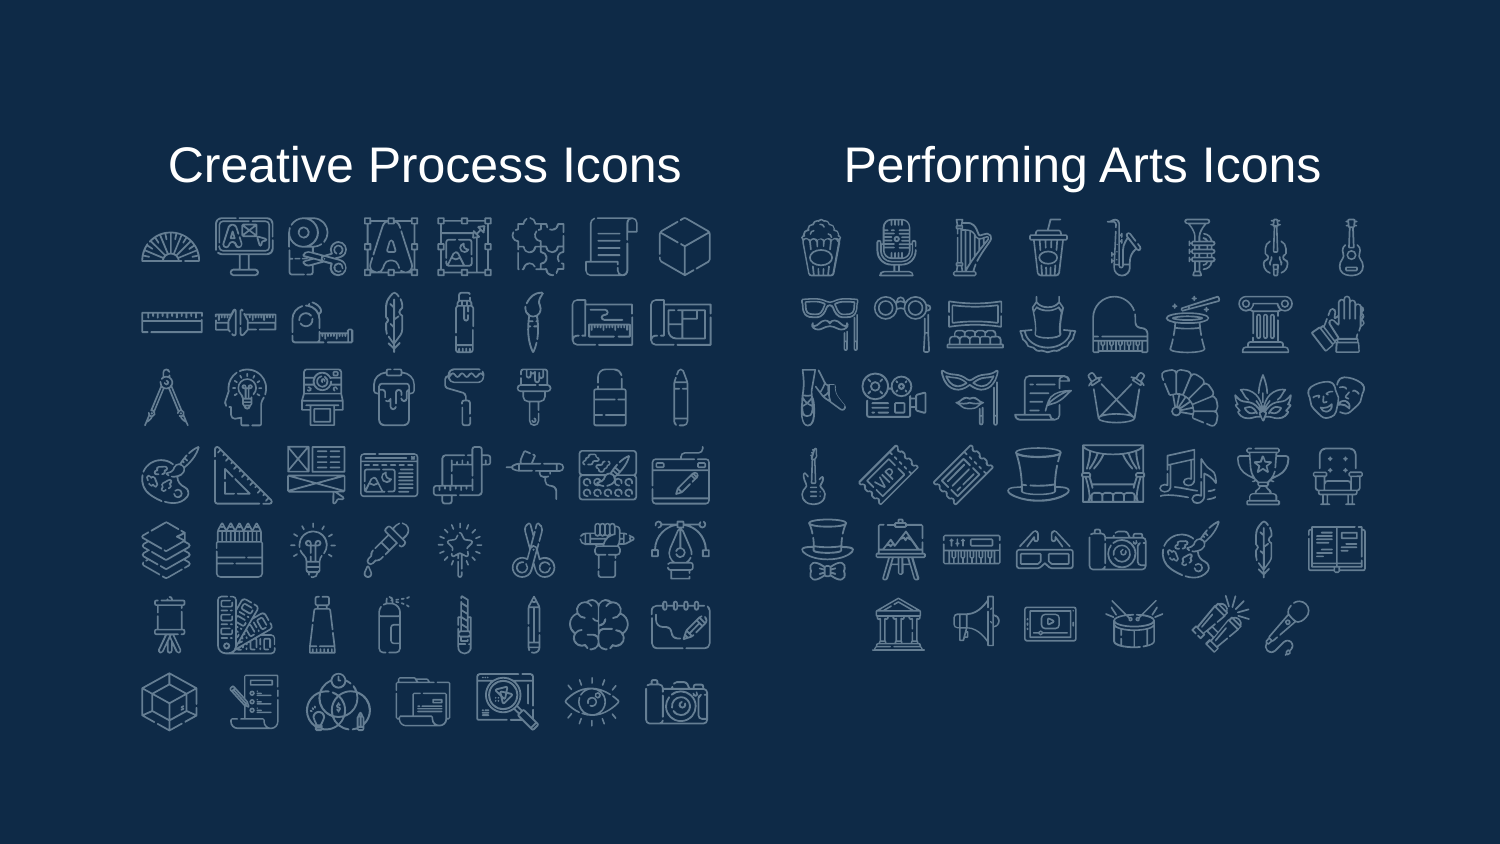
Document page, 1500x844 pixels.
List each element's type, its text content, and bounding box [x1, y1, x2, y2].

text_box [658, 217, 711, 277]
text_box [215, 217, 274, 277]
text_box [515, 218, 528, 231]
text_box [256, 690, 272, 697]
text_box [933, 444, 994, 506]
text_box [597, 560, 617, 578]
text_box [1338, 244, 1364, 277]
text_box [960, 538, 966, 547]
text_box [144, 368, 189, 427]
text_box [676, 316, 712, 346]
text_box [1311, 295, 1365, 353]
text_box [224, 368, 267, 427]
text_box [141, 672, 198, 732]
text_box [589, 308, 624, 321]
text_box [569, 599, 629, 651]
text_box [611, 713, 617, 720]
text_box [875, 523, 926, 581]
text_box [955, 396, 985, 426]
text_box [287, 474, 346, 505]
text_box [940, 369, 999, 426]
text_box [444, 368, 485, 415]
text_box [291, 305, 354, 344]
text_box [1340, 546, 1358, 552]
text_box [527, 595, 541, 654]
text_box [1237, 608, 1250, 614]
text_box [457, 595, 472, 655]
text_box [1255, 520, 1273, 579]
text_box [511, 217, 565, 277]
text_box [1193, 562, 1203, 573]
text_box [263, 637, 272, 651]
text_box [1081, 444, 1146, 503]
text_box [288, 217, 347, 277]
text_box [1160, 494, 1190, 499]
text_box [249, 679, 274, 686]
text_box [363, 522, 410, 578]
text_box [154, 610, 186, 654]
text_box [1105, 600, 1164, 649]
text_box [461, 406, 472, 427]
text_box [1237, 447, 1290, 506]
text_box [160, 478, 173, 492]
text_box [571, 299, 634, 346]
text_box Performing Arts Icons [797, 117, 1369, 197]
text_box [524, 291, 544, 353]
text_box [1088, 528, 1147, 571]
text_box [1207, 488, 1216, 493]
text_box [1191, 458, 1217, 504]
text_box [1130, 372, 1146, 387]
text_box [516, 368, 552, 427]
text_box [305, 301, 322, 329]
text_box [650, 600, 711, 650]
text_box [1191, 594, 1250, 653]
text_box [1318, 447, 1357, 470]
text_box [1241, 319, 1290, 354]
text_box [1169, 338, 1206, 354]
text_box [141, 521, 191, 570]
text_box [651, 617, 684, 650]
text_box [432, 698, 443, 704]
text_box [876, 218, 917, 277]
text_box [373, 368, 415, 427]
text_box [154, 596, 186, 614]
text_box [173, 488, 183, 499]
text_box [1270, 218, 1282, 253]
text_box [871, 597, 925, 651]
text_box [861, 372, 927, 418]
text_box [142, 446, 200, 504]
text_box [215, 522, 264, 578]
text_box [1106, 218, 1142, 277]
text_box [801, 472, 826, 506]
text_box [360, 453, 419, 498]
text_box [141, 311, 203, 334]
text_box [946, 329, 1004, 349]
text_box [141, 474, 163, 502]
text_box [815, 369, 847, 411]
text_box [534, 462, 565, 500]
text_box [801, 218, 842, 277]
text_box [301, 368, 344, 426]
text_box [455, 291, 475, 334]
text_box [1014, 375, 1072, 421]
text_box [1278, 240, 1289, 274]
text_box [385, 291, 404, 353]
text_box [650, 299, 712, 346]
text_box [364, 217, 419, 277]
text_box [1235, 600, 1245, 610]
text_box [141, 231, 200, 262]
text_box [309, 595, 336, 654]
text_box [239, 308, 277, 337]
text_box [476, 673, 539, 731]
text_box [593, 368, 627, 427]
text_box [395, 677, 435, 691]
text_box [298, 530, 328, 579]
text_box [1163, 520, 1220, 579]
text_box [224, 468, 251, 495]
text_box [1308, 526, 1366, 574]
text_box [1015, 530, 1074, 570]
text_box [1087, 372, 1103, 387]
text_box [942, 543, 1001, 565]
text_box [651, 520, 710, 580]
text_box [955, 538, 960, 547]
text_box [455, 329, 474, 354]
text_box [578, 450, 638, 501]
text_box [311, 446, 346, 473]
text_box [969, 538, 994, 547]
text_box [1264, 600, 1310, 656]
text_box [1307, 376, 1365, 419]
text_box [217, 595, 276, 655]
text_box Creative Process Icons [139, 117, 711, 197]
text_box [214, 459, 261, 505]
text_box [801, 536, 854, 561]
text_box [1019, 295, 1077, 354]
text_box [417, 705, 443, 713]
text_box [667, 309, 706, 340]
text_box [378, 596, 405, 654]
text_box [446, 531, 474, 578]
text_box [1029, 218, 1068, 277]
text_box [1345, 218, 1358, 261]
text_box [229, 674, 279, 730]
text_box [1092, 295, 1149, 354]
text_box [1231, 595, 1237, 608]
text_box [1206, 496, 1217, 501]
text_box [1262, 240, 1279, 277]
text_box [1312, 467, 1363, 506]
text_box [298, 312, 314, 328]
text_box [232, 372, 261, 410]
text_box [800, 369, 816, 427]
text_box [511, 522, 556, 578]
text_box [585, 217, 638, 277]
text_box [953, 595, 1000, 647]
text_box [1092, 383, 1141, 424]
text_box [567, 684, 573, 691]
text_box [645, 679, 709, 725]
text_box [673, 368, 689, 427]
text_box [809, 561, 846, 581]
text_box [948, 300, 1003, 328]
text_box [1024, 606, 1077, 642]
text_box [141, 561, 183, 579]
text_box [858, 444, 919, 506]
text_box [651, 445, 710, 505]
text_box [228, 406, 250, 427]
text_box [952, 218, 992, 277]
text_box [811, 319, 849, 351]
text_box [873, 296, 932, 353]
text_box [949, 538, 954, 547]
text_box [214, 308, 237, 337]
text_box [801, 298, 859, 351]
text_box [214, 445, 273, 505]
text_box [810, 447, 818, 485]
text_box [432, 446, 492, 505]
text_box [1161, 548, 1183, 577]
text_box [808, 518, 848, 535]
text_box [395, 681, 451, 727]
text_box [1007, 447, 1070, 502]
text_box [1340, 531, 1358, 540]
text_box [256, 707, 272, 714]
text_box [1159, 448, 1199, 493]
text_box [1238, 295, 1293, 340]
text_box [256, 698, 272, 705]
text_box [297, 226, 310, 239]
text_box [305, 672, 371, 732]
text_box [942, 534, 1001, 542]
text_box [1184, 218, 1216, 277]
text_box [1161, 369, 1219, 427]
text_box [886, 518, 924, 540]
text_box [1165, 295, 1221, 337]
text_box [287, 445, 310, 473]
text_box [564, 687, 620, 716]
text_box [1234, 374, 1292, 422]
text_box [579, 522, 635, 569]
text_box [505, 450, 542, 472]
text_box [437, 217, 492, 277]
